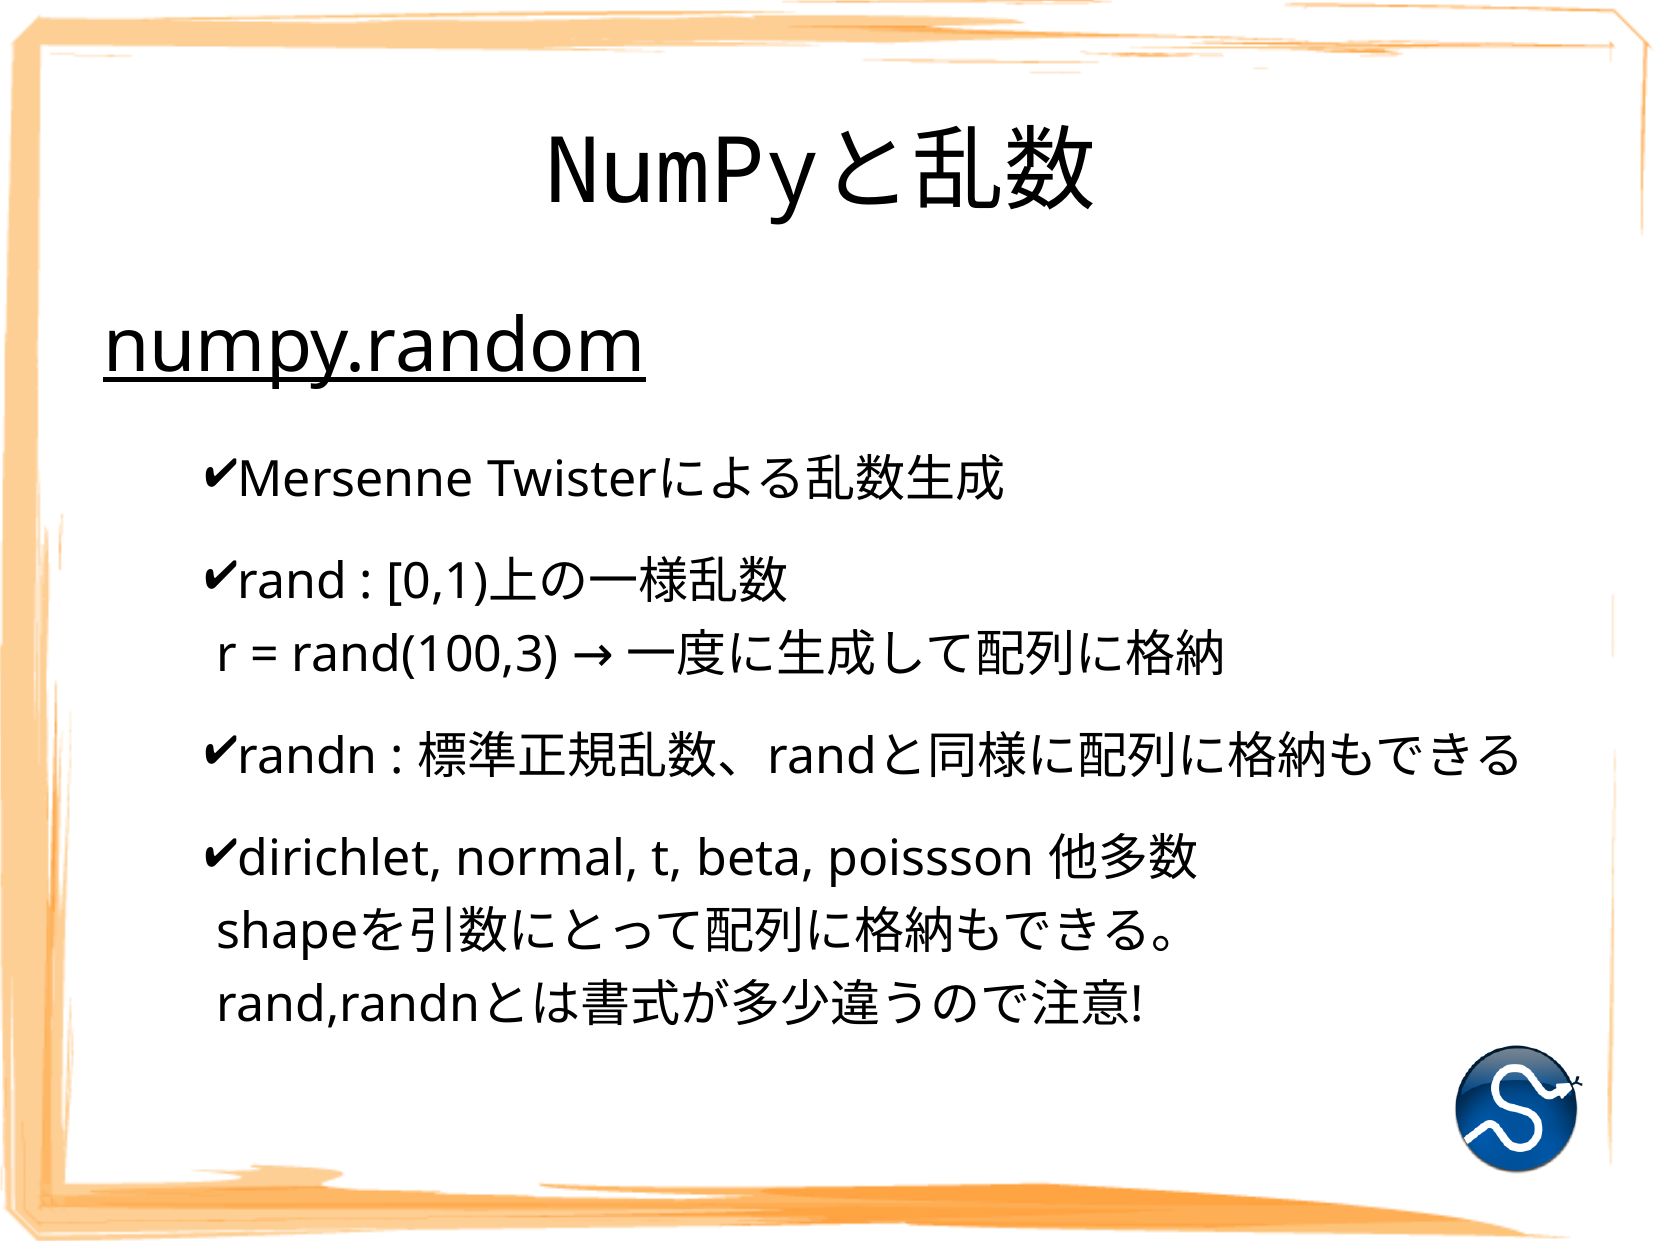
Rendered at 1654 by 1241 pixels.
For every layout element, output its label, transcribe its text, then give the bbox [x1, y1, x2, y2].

title NumPyと乱数 [76, 59, 1565, 267]
picture [0, 0, 1654, 1241]
text_box Mersenne Twisterによる乱数生成 rand : [0,1)上の一様乱数 r = rand(100,3) → 一度に生成して配列に格納 randn : 標準正規乱数、randと同様に配列に格納もできる dirichlet, normal, t, beta, poissson 他多数 shapeを引数にとって配列に格納もできる。 rand,randnとは書式が多少違うので注意! [190, 430, 1480, 911]
text_box numpy.random [88, 283, 649, 380]
